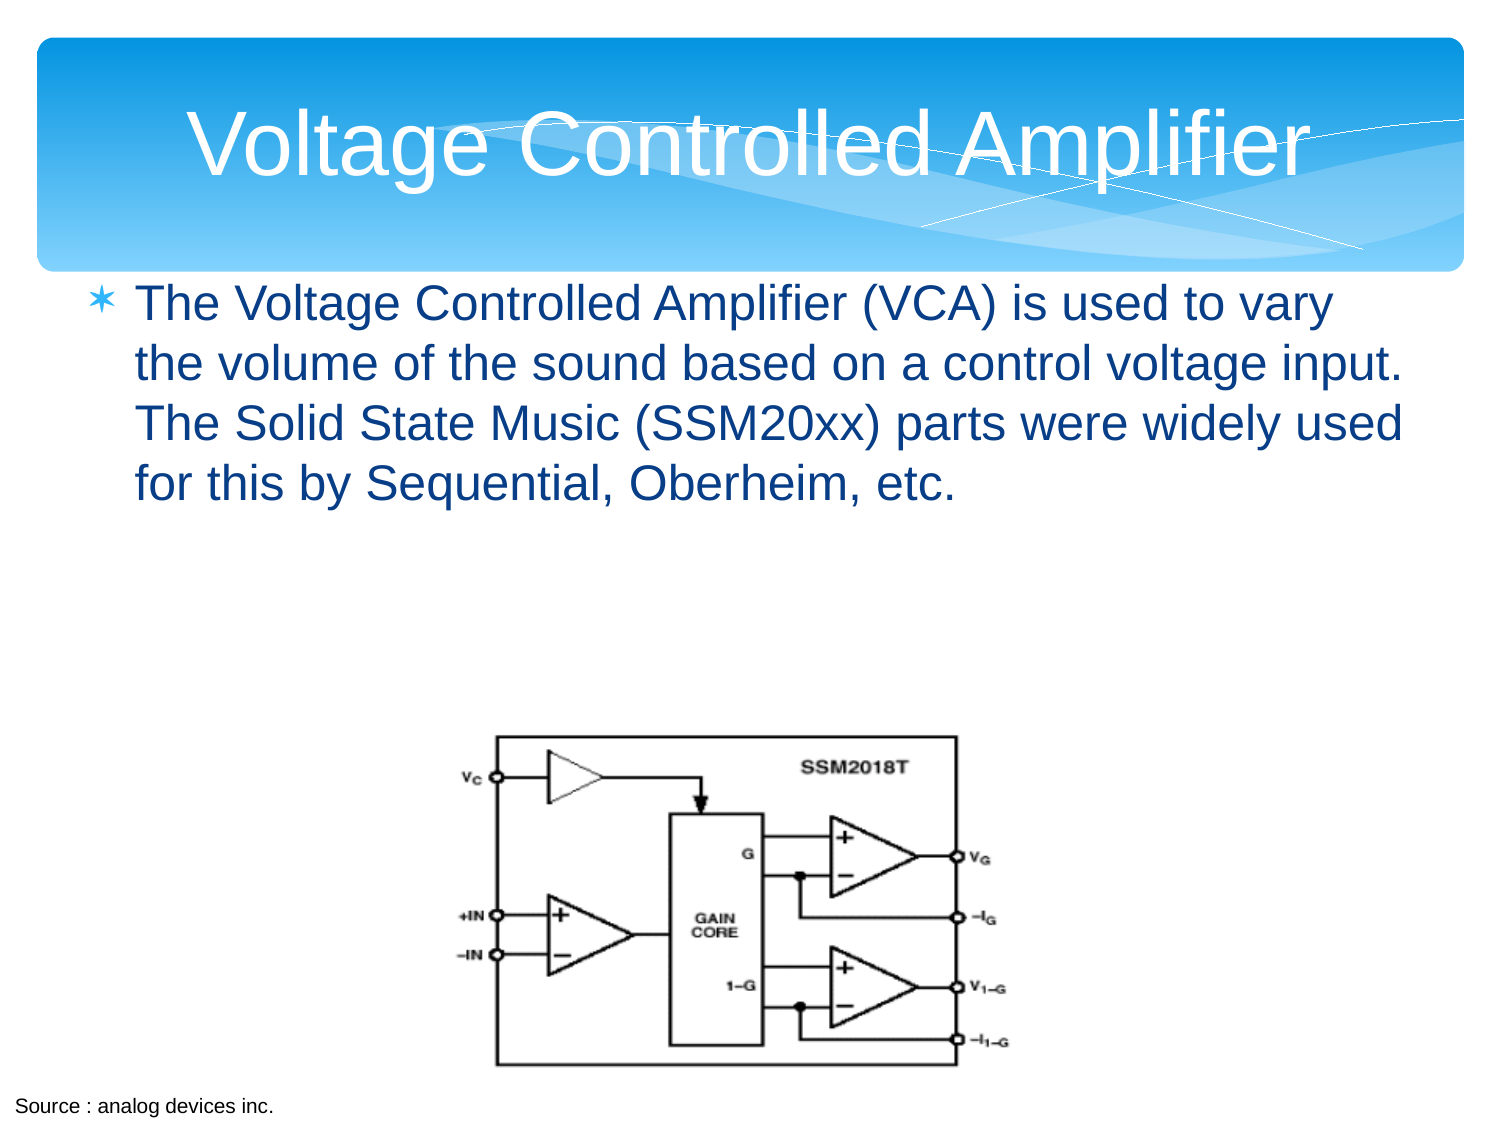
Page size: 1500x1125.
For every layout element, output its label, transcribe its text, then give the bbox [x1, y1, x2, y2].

text_box Source : analog devices inc. [0, 1084, 331, 1125]
picture [412, 712, 1061, 1096]
title Voltage Controlled Amplifier [75, 45, 1426, 233]
list The Voltage Controlled Amplifier (VCA) is used to vary the volume of the sound based on a control voltage input. The Solid State Music (SSM20xx) parts were widely used for this by Sequential, Oberheim, etc. [75, 262, 1426, 1005]
